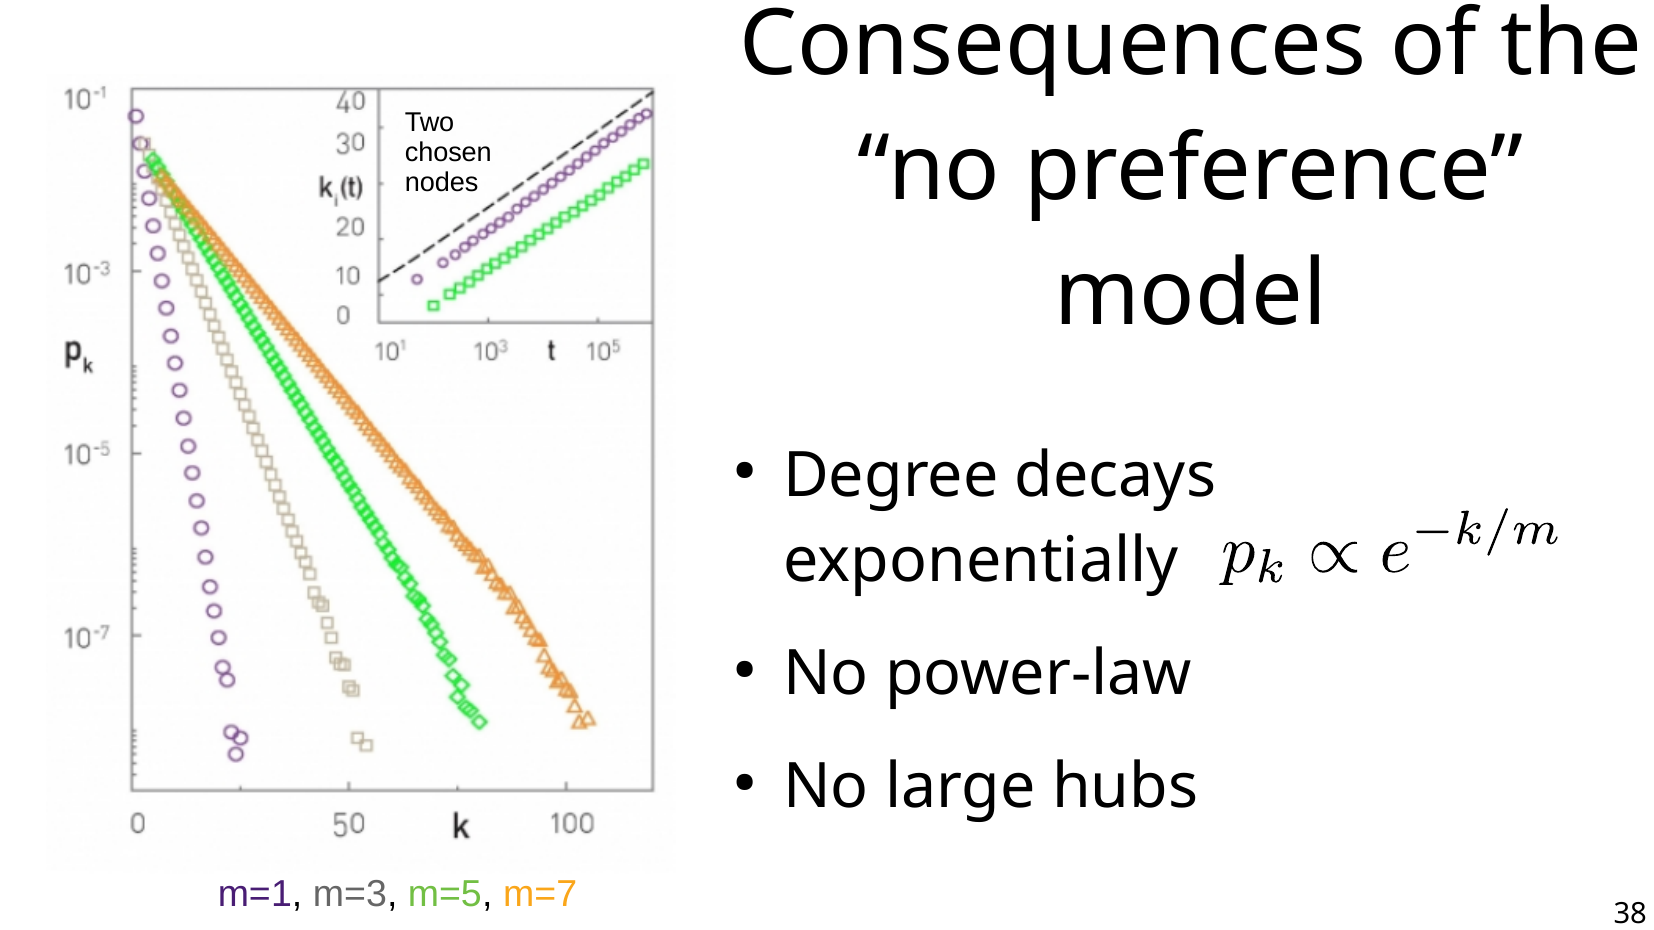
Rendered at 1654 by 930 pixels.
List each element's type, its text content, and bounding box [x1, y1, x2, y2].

list Degree decays exponentially No power-law No large hubs [716, 428, 1583, 829]
text_box [1218, 507, 1561, 586]
title Consequences of the “no preference” model [735, 9, 1648, 318]
picture [46, 74, 676, 874]
text_box Two chosen nodes [390, 99, 541, 205]
text_box m=1, m=3, m=5, m=7 [135, 864, 661, 922]
